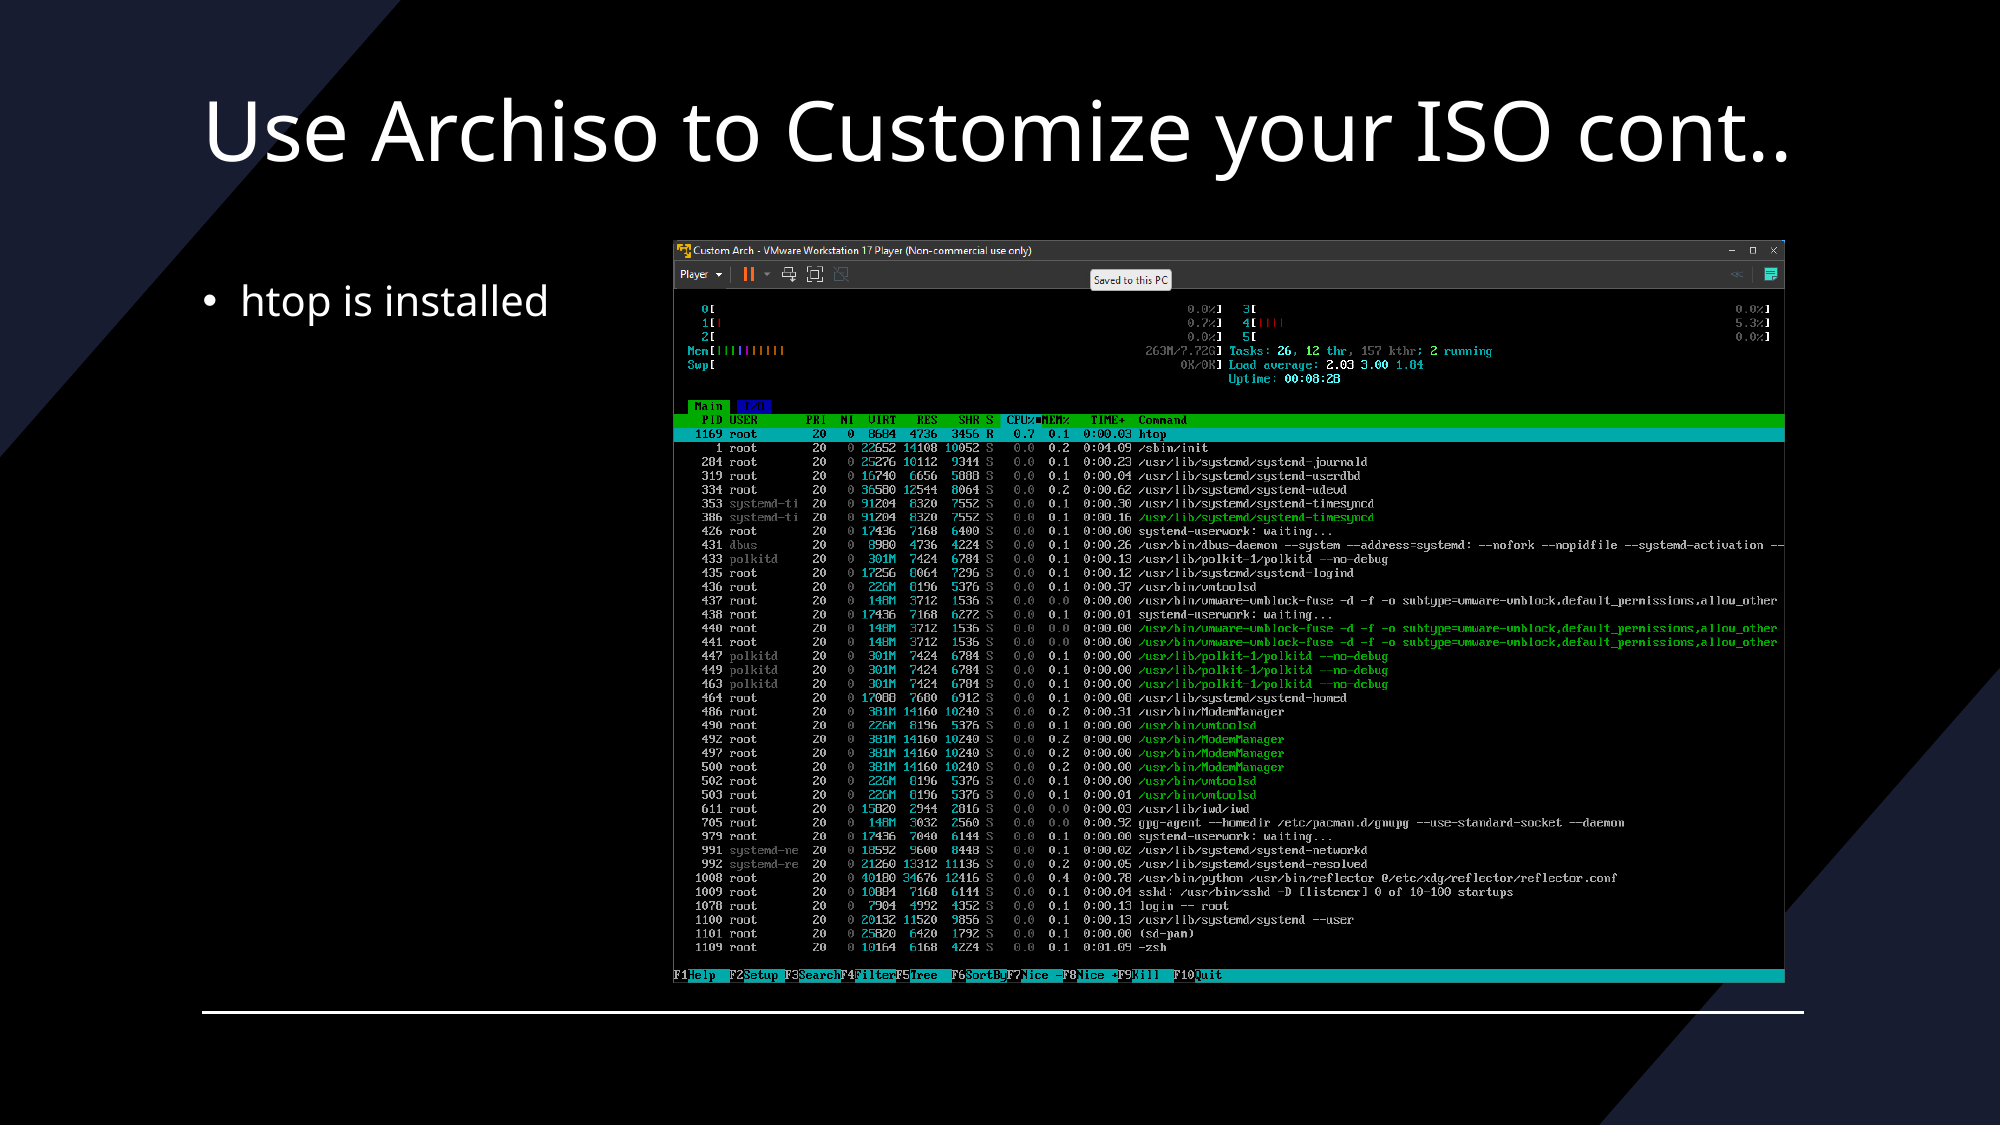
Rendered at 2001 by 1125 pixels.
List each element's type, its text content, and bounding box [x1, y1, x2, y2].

title Use Archiso to Customize your ISO cont.. [187, 16, 1813, 241]
list htop is installed [187, 257, 673, 840]
picture [673, 240, 1785, 983]
